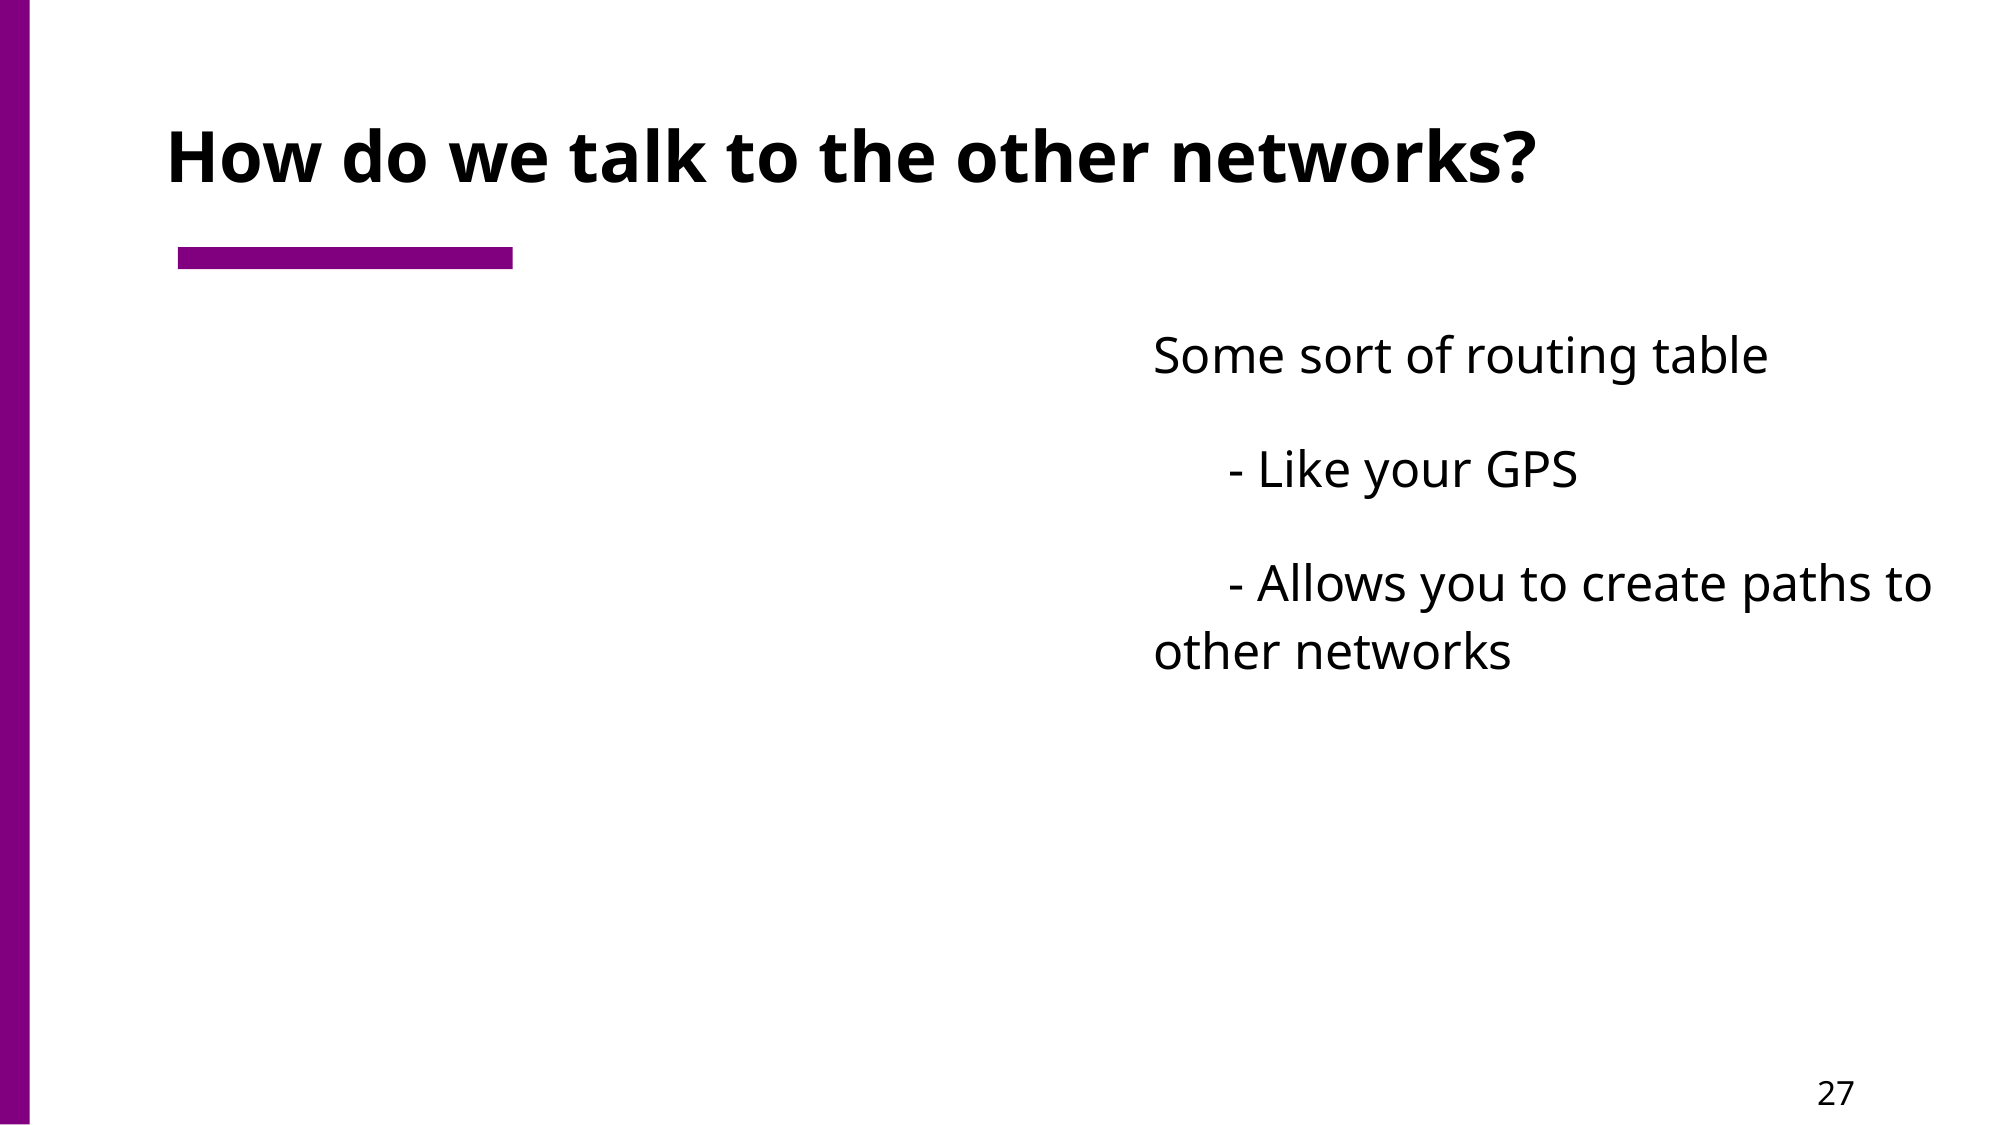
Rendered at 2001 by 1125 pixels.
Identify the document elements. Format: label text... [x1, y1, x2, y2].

text_box Some sort of routing table - Like your GPS - Allows you to create paths to other networks [1138, 312, 1951, 1125]
text_box How do we talk to the other networks? [151, 0, 1849, 212]
